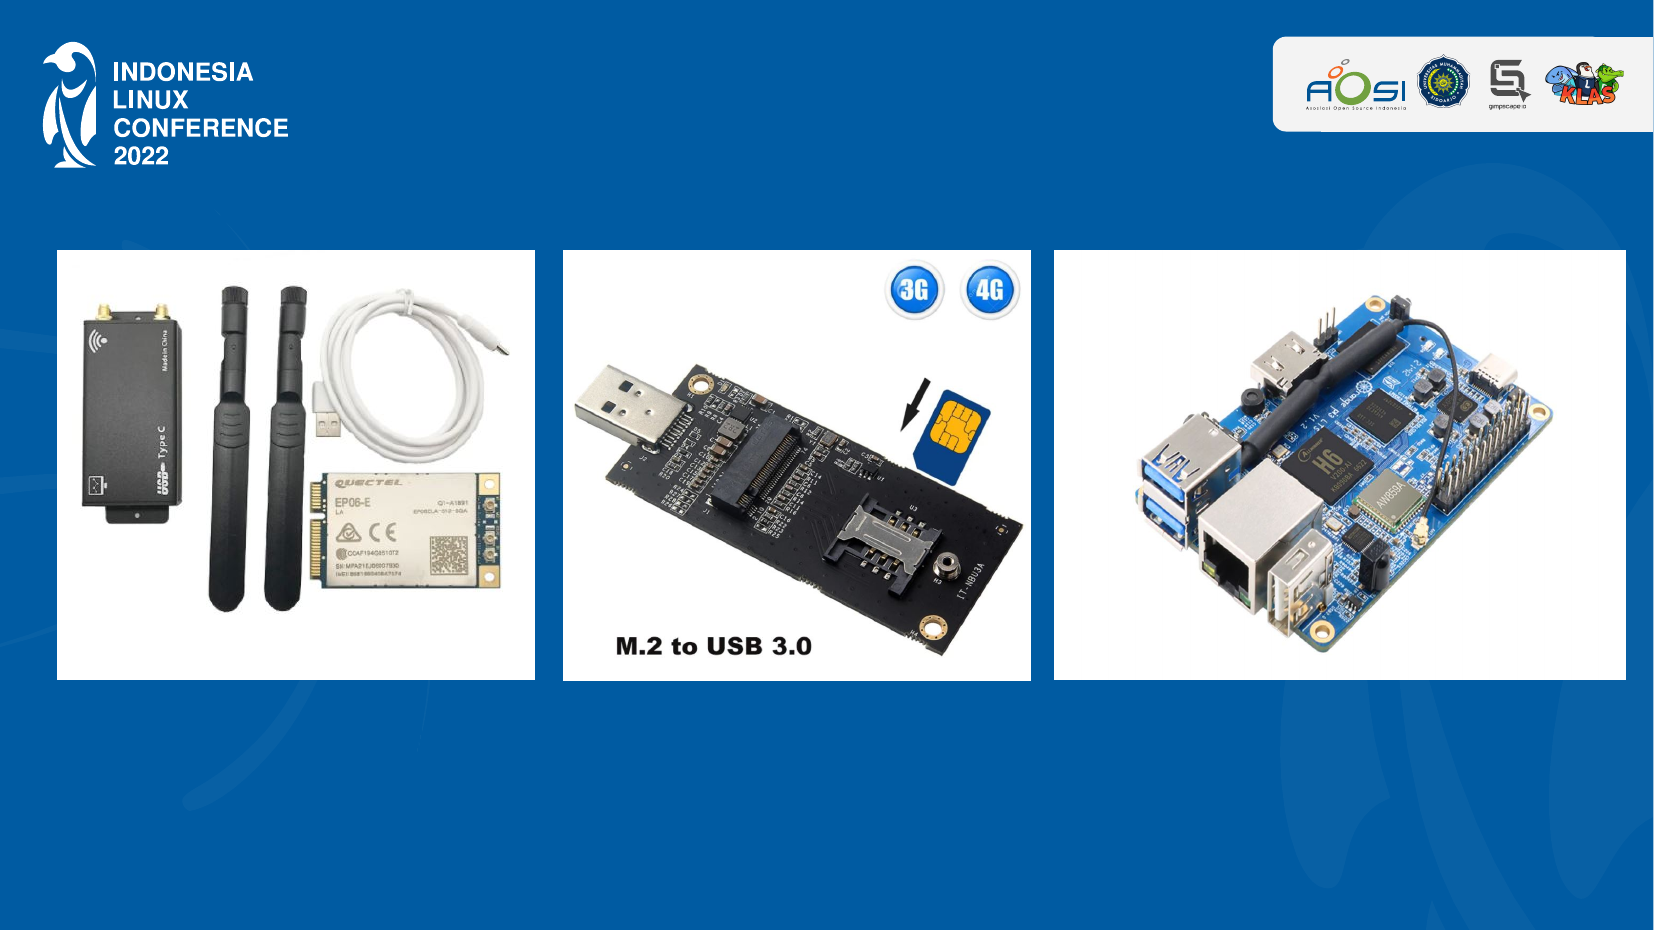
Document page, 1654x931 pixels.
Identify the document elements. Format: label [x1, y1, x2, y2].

picture [563, 250, 1031, 681]
picture [1054, 250, 1626, 680]
picture [1545, 62, 1624, 105]
picture [57, 250, 535, 680]
picture [1416, 54, 1471, 108]
